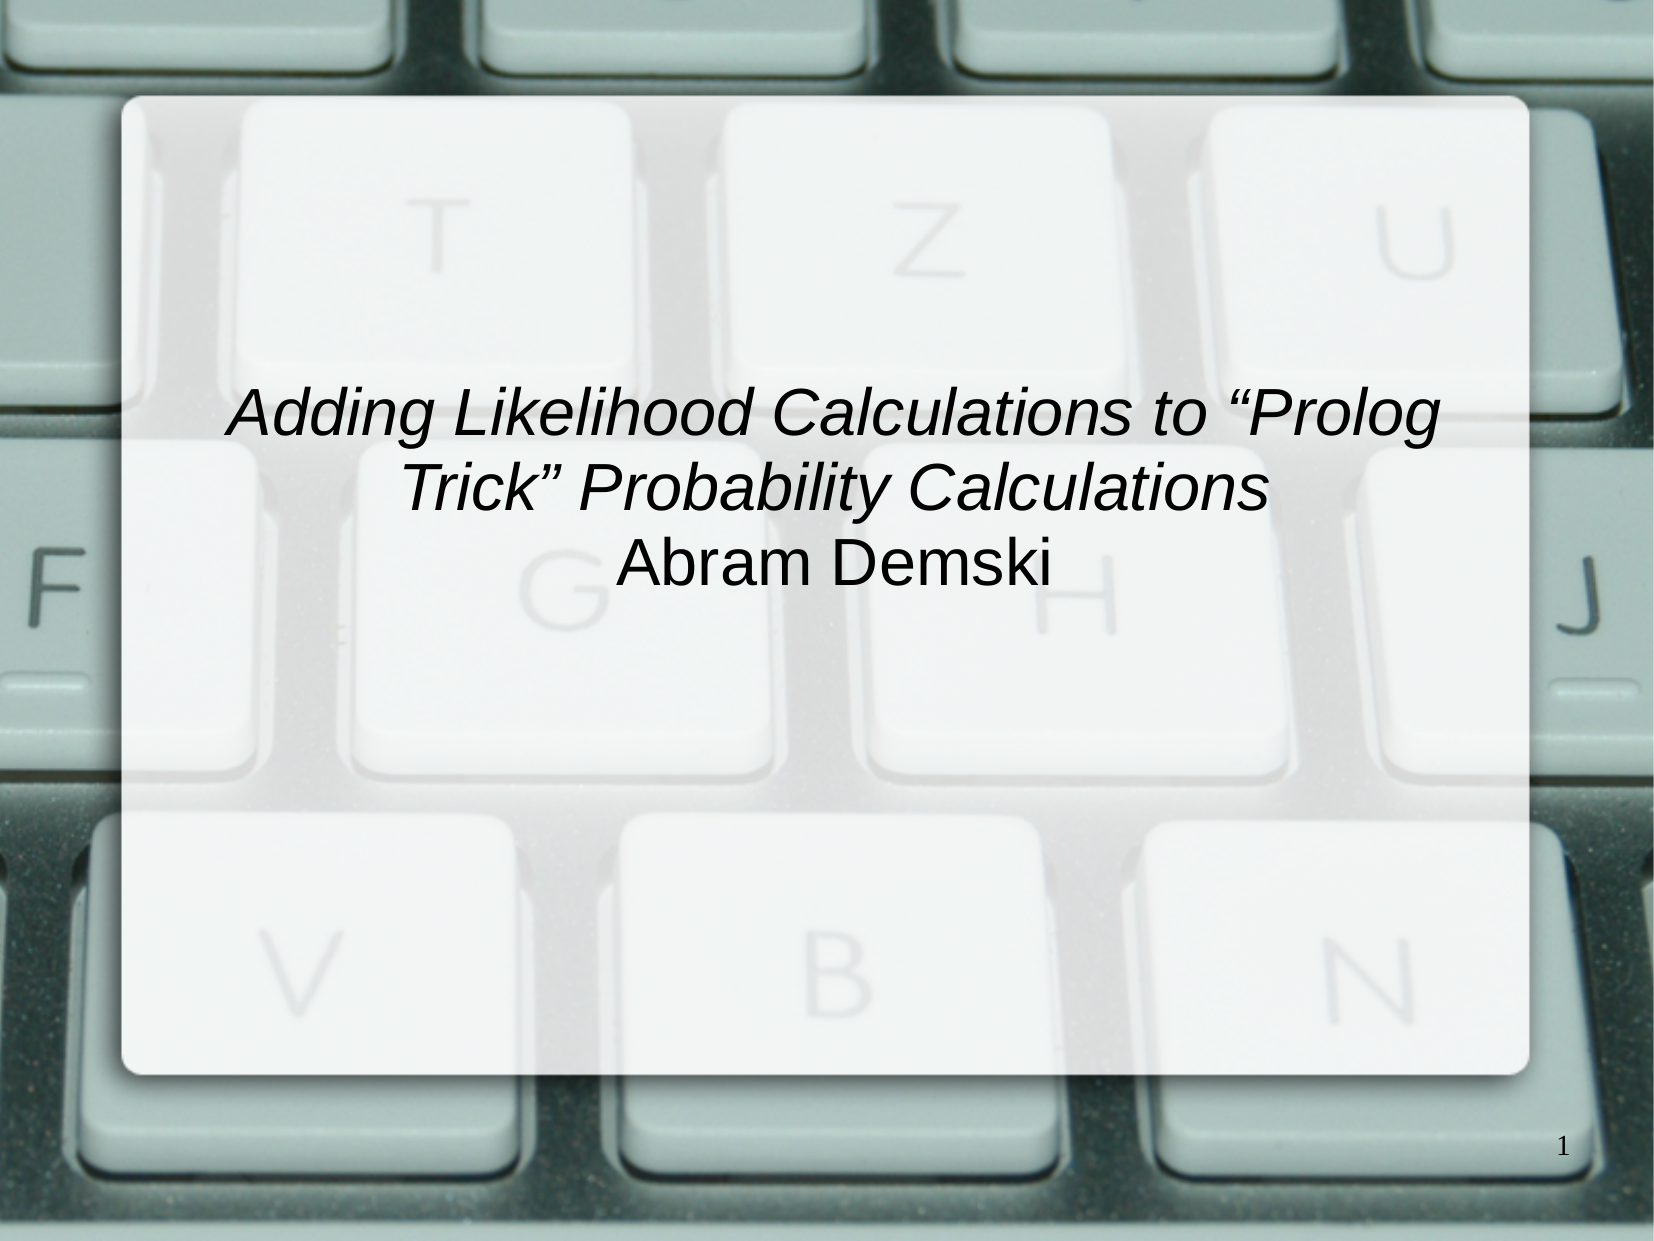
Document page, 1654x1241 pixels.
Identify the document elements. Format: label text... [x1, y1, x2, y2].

picture [0, 0, 1654, 1241]
subtitle Adding Likelihood Calculations to “Prolog Trick” Probability Calculations Abram Demski [150, 75, 1521, 901]
